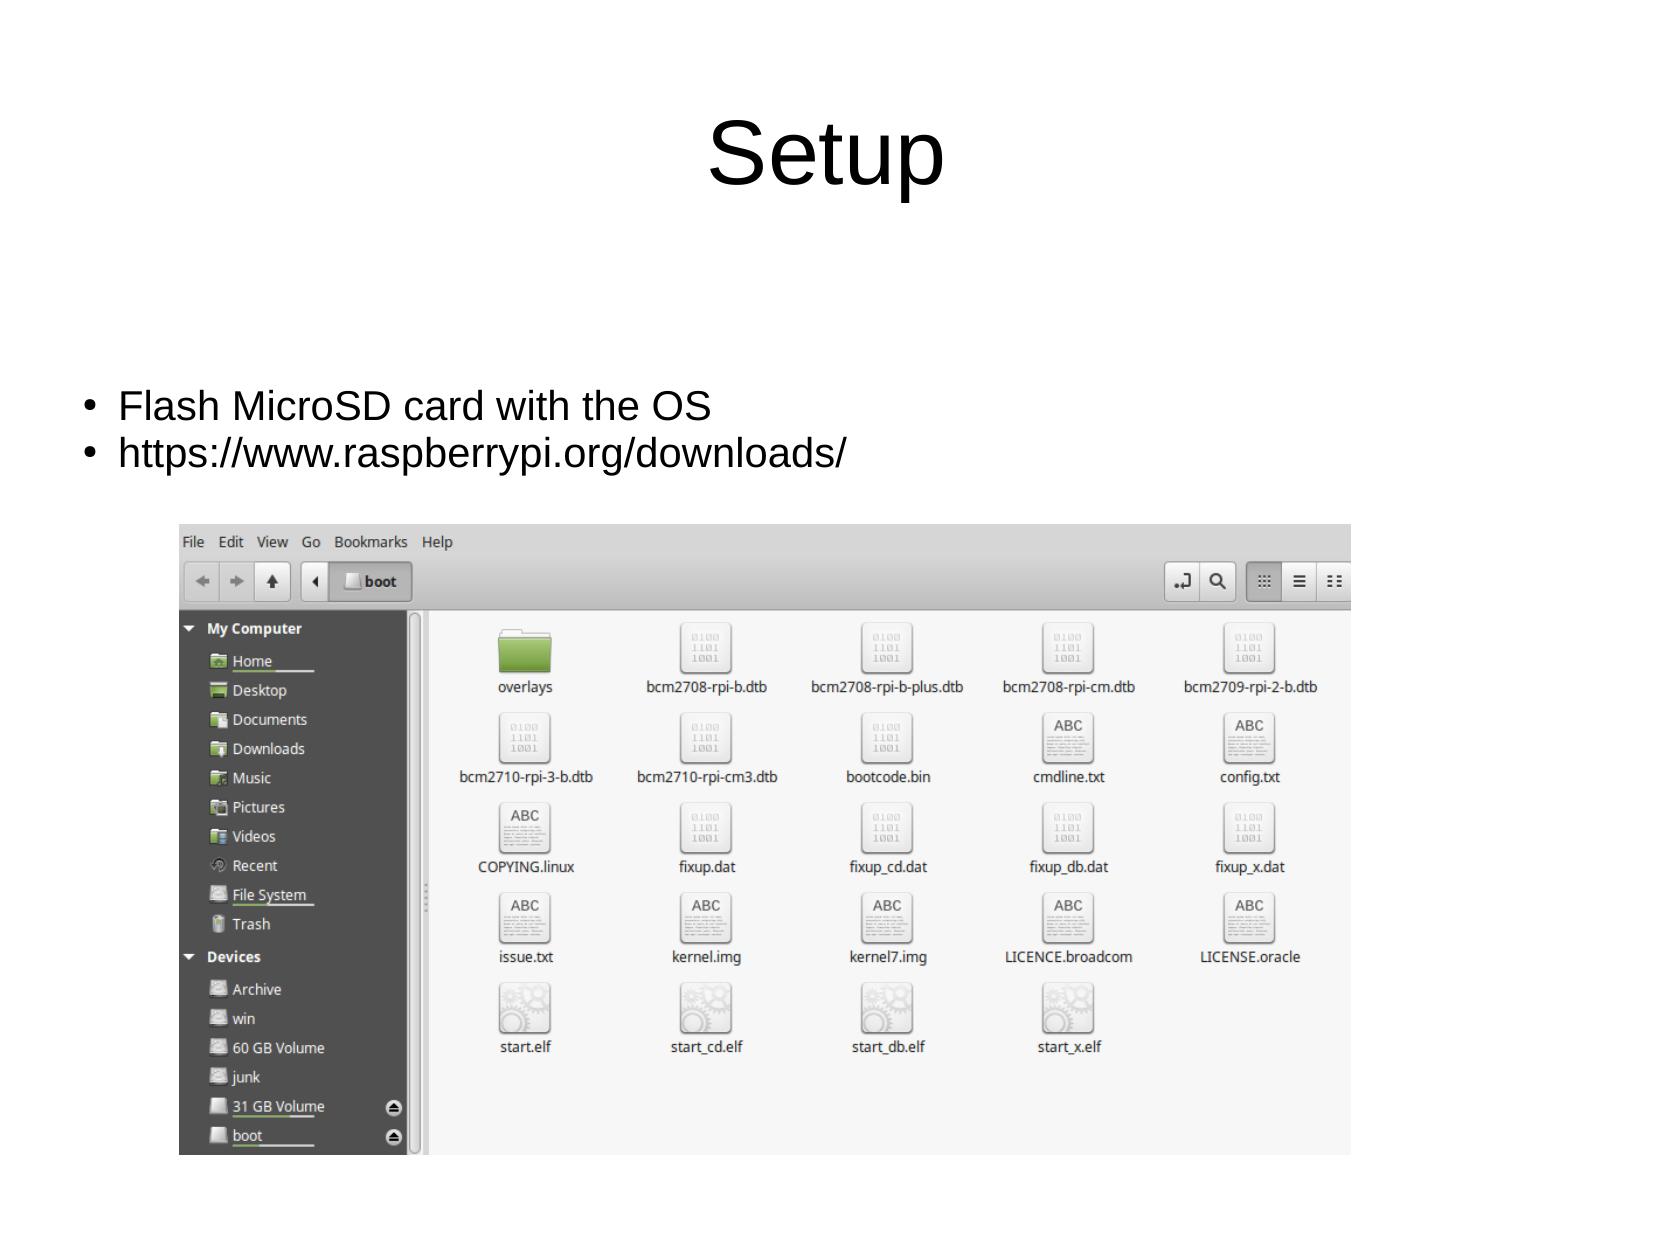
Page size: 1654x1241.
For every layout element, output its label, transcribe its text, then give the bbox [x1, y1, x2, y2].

title Setup [82, 49, 1571, 257]
picture [179, 524, 1351, 1156]
subtitle Flash MicroSD card with the OS https://www.raspberrypi.org/downloads/ [82, 290, 1571, 616]
